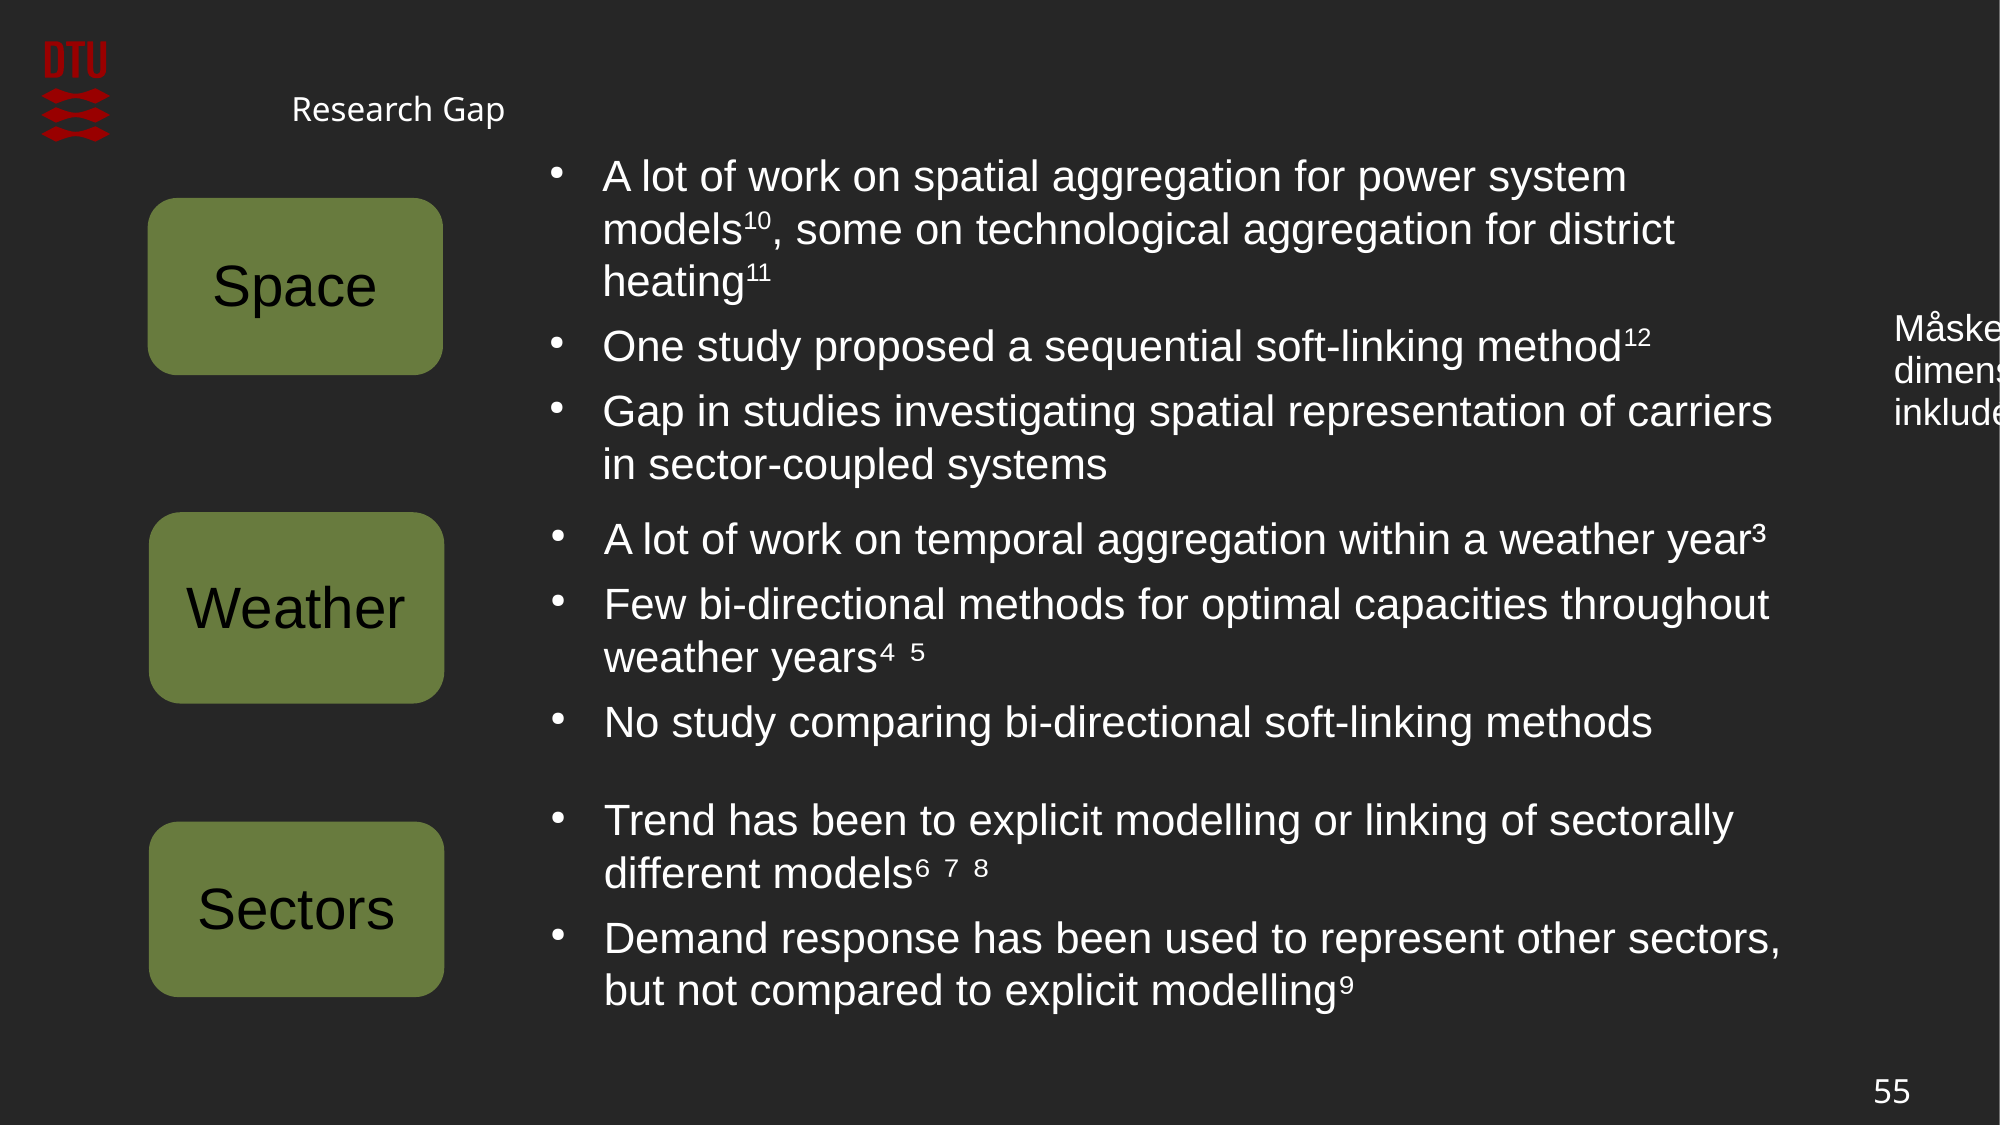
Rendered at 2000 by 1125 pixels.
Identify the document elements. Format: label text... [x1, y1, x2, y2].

text_box Måske et slide per dimension, inkludér [1879, 299, 2000, 484]
list A lot of work on spatial aggregation for power system models10, some on technological aggregation for district heating11 One study proposed a sequential soft-linking method12 Gap in studies investigating spatial representation of carriers in sector-coupled systems [531, 147, 1819, 518]
list A lot of work on temporal aggregation within a weather year³ Few bi-directional methods for optimal capacities throughout weather years⁴ ⁵ No study comparing bi-directional soft-linking methods [532, 511, 1821, 734]
text_box Space [147, 197, 443, 376]
title Research Gap [291, 70, 1819, 148]
text_box Sectors [148, 821, 445, 998]
text_box <number> [1858, 1062, 1979, 1115]
text_box Weather [148, 512, 445, 704]
list Trend has been to explicit modelling or linking of sectorally different models⁶ ⁷ ⁸ Demand response has been used to represent other sectors, but not compared to explicit modelling⁹ [532, 792, 1821, 1058]
